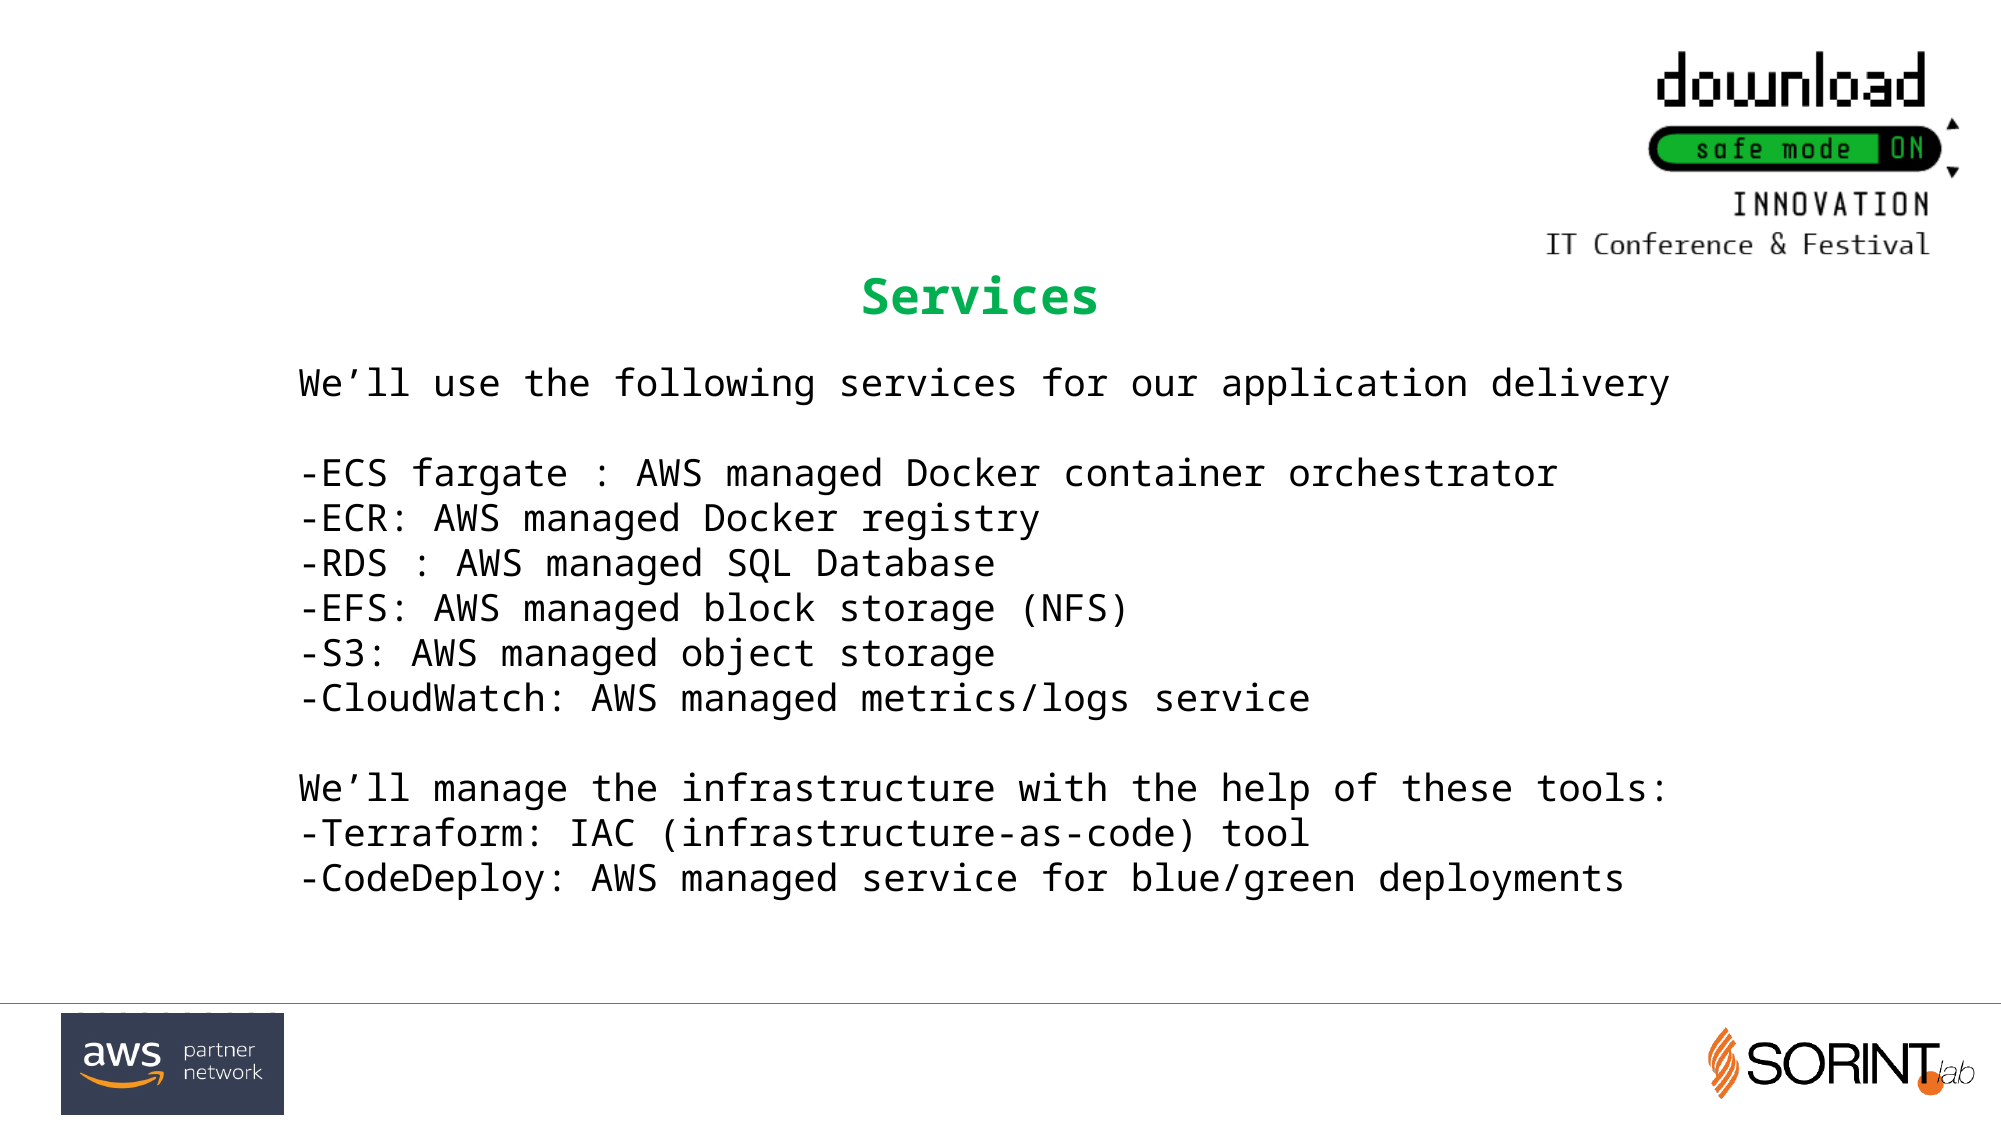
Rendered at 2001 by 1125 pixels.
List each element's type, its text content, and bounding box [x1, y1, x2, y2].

picture [1706, 1027, 1976, 1099]
picture [1545, 47, 1961, 263]
title Services [365, 236, 1595, 340]
text_box We’ll use the following services for our application delivery -ECS fargate : AWS managed Docker container orchestrator -ECR: AWS managed Docker registry -RDS : AWS managed SQL Database -EFS: AWS managed block storage (NFS) -S3: AWS managed object storage -CloudWatch: AWS managed metrics/logs service We’ll manage the infrastructure with the help of these tools: -Terraform: IAC (infrastructure-as-code) tool -CodeDeploy: AWS managed service for blue/green deployments [283, 344, 1701, 827]
picture [61, 1012, 284, 1115]
